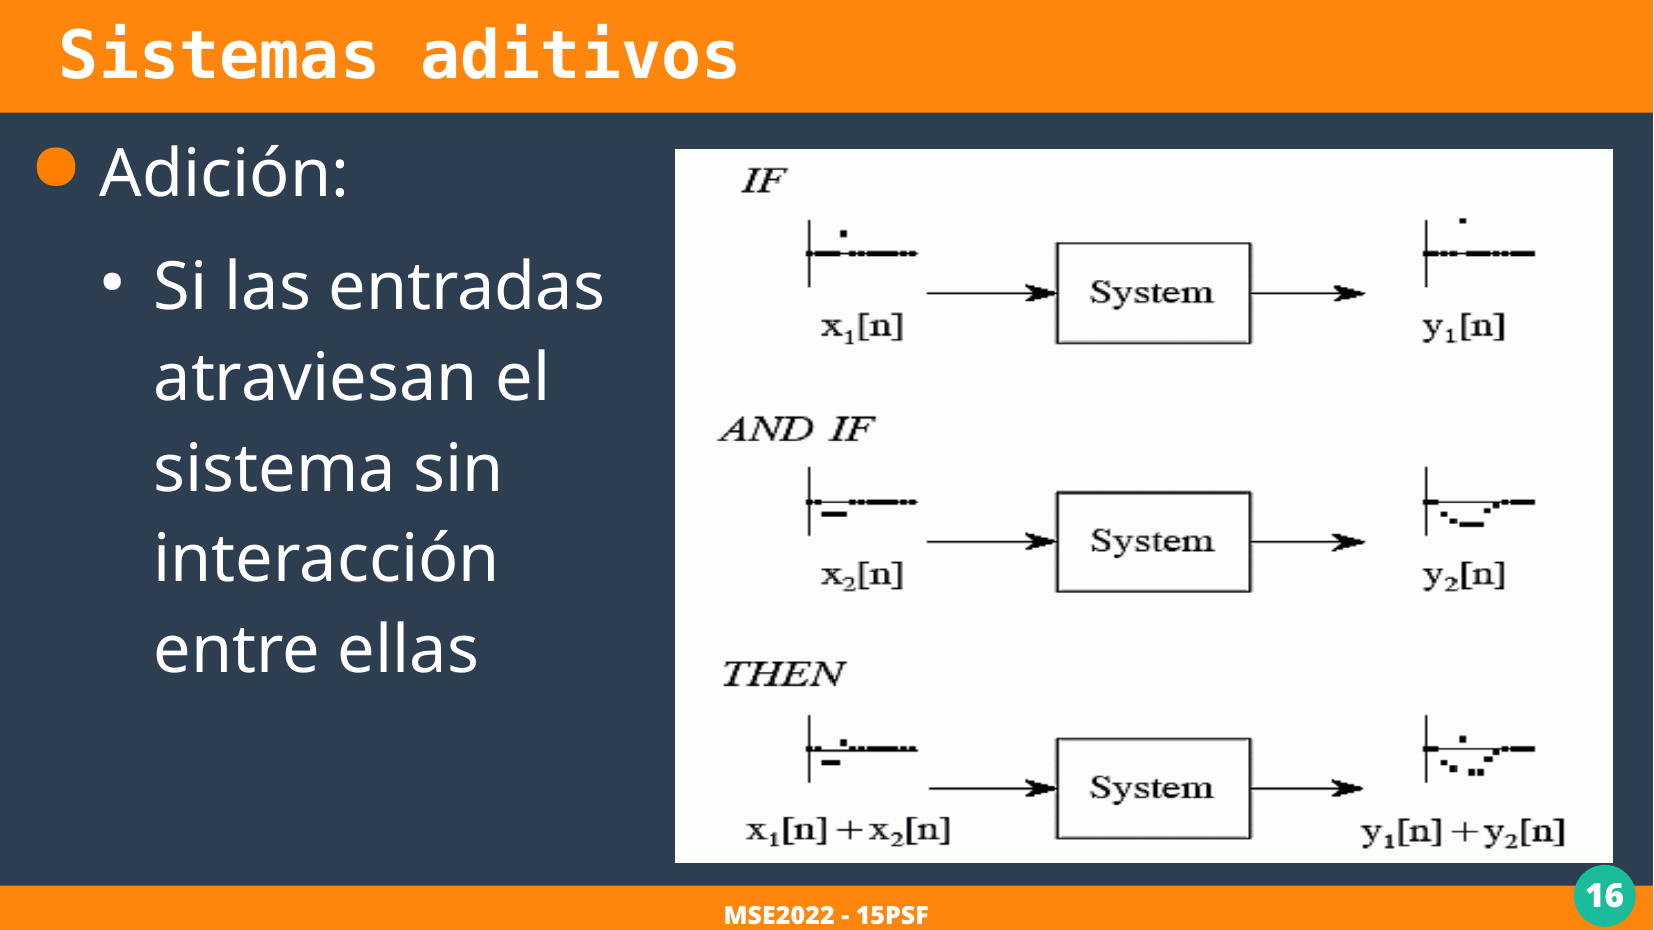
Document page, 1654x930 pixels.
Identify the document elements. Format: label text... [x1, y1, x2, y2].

picture [675, 149, 1613, 863]
list Adición: Si las entradas atraviesan el sistema sin interacción entre ellas [11, 125, 638, 863]
title Sistemas aditivos [58, 16, 1594, 76]
